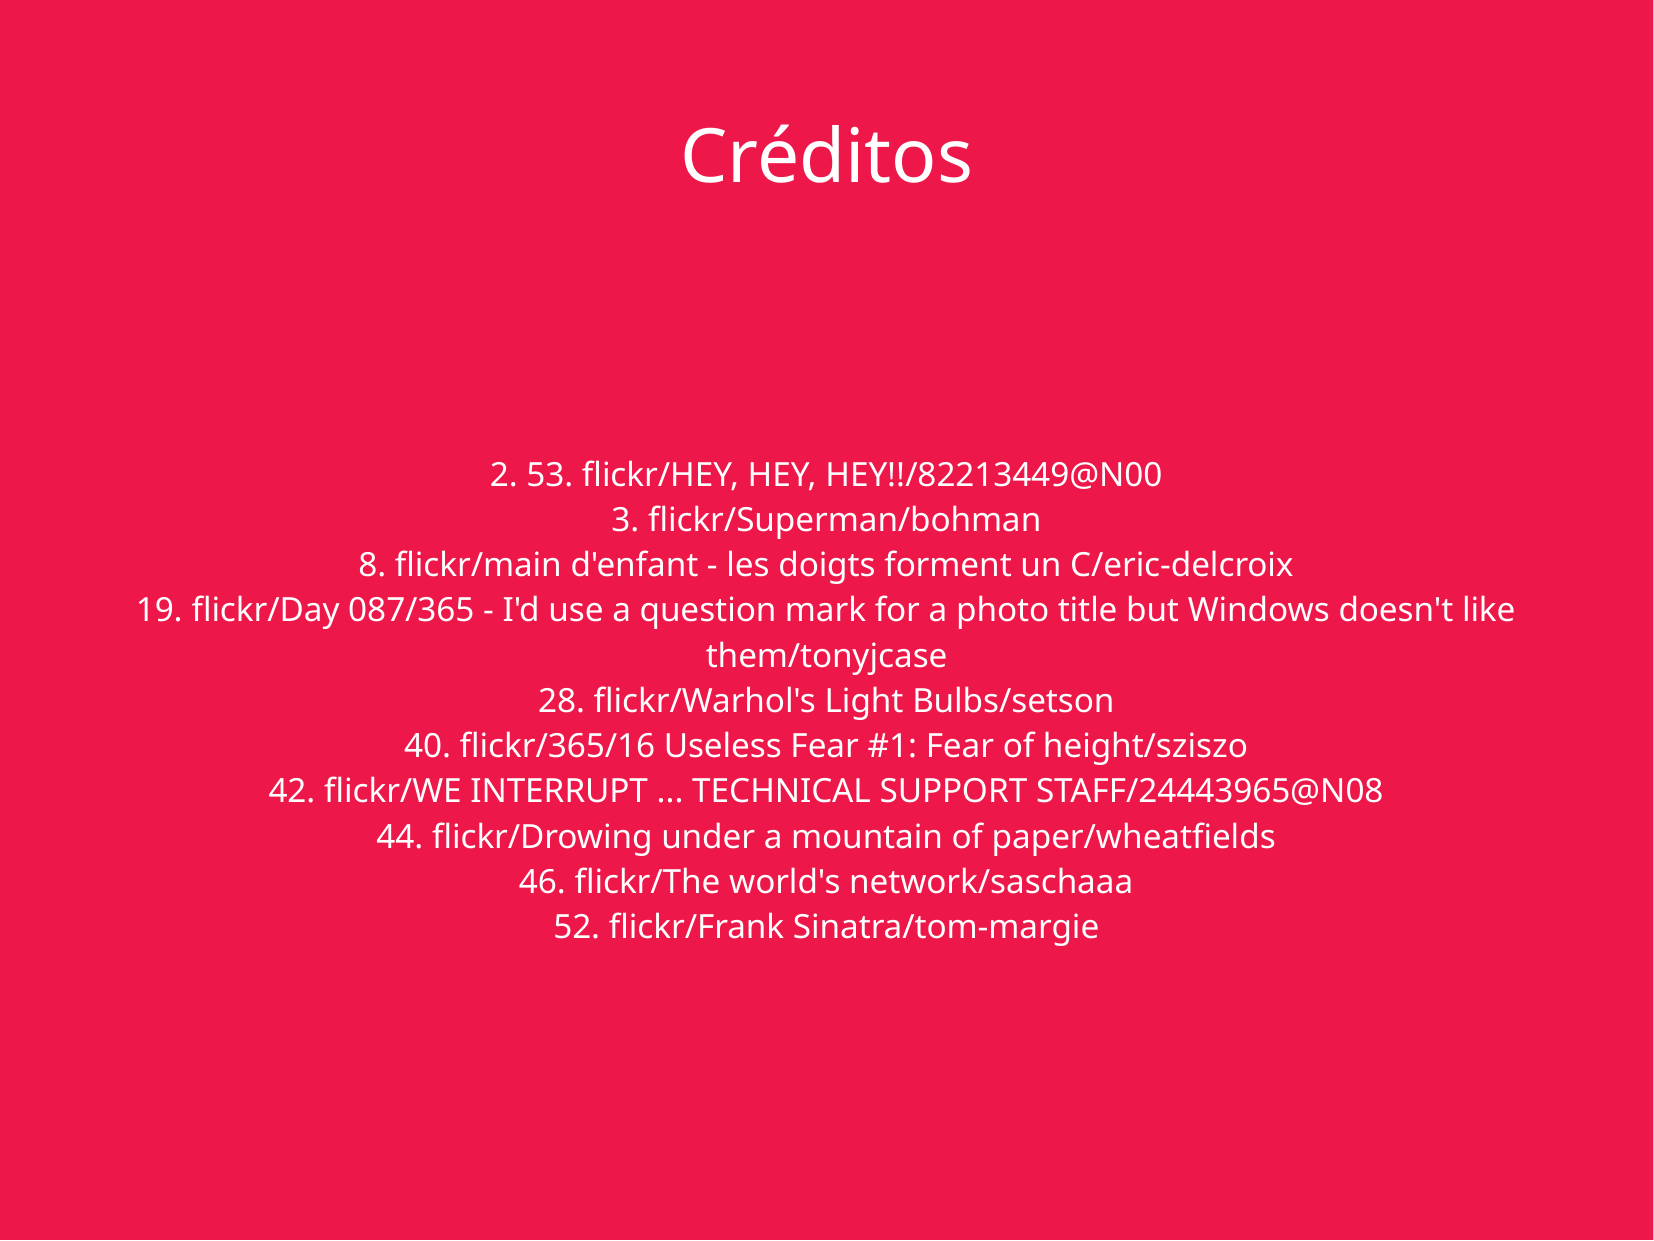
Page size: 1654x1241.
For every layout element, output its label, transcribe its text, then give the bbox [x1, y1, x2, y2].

subtitle 2. 53. flickr/HEY, HEY, HEY!!/82213449@N00 3. flickr/Superman/bohman 8. flickr/main d'enfant - les doigts forment un C/eric-delcroix 19. flickr/Day 087/365 - I'd use a question mark for a photo title but Windows doesn't like them/tonyjcase 28. flickr/Warhol's Light Bulbs/setson 40. flickr/365/16 Useless Fear #1: Fear of height/sziszo 42. flickr/WE INTERRUPT ... TECHNICAL SUPPORT STAFF/24443965@N08 44. flickr/Drowing under a mountain of paper/wheatfields 46. flickr/The world's network/saschaaa 52. flickr/Frank Sinatra/tom-margie [82, 297, 1571, 1102]
title Créditos [82, 56, 1571, 250]
